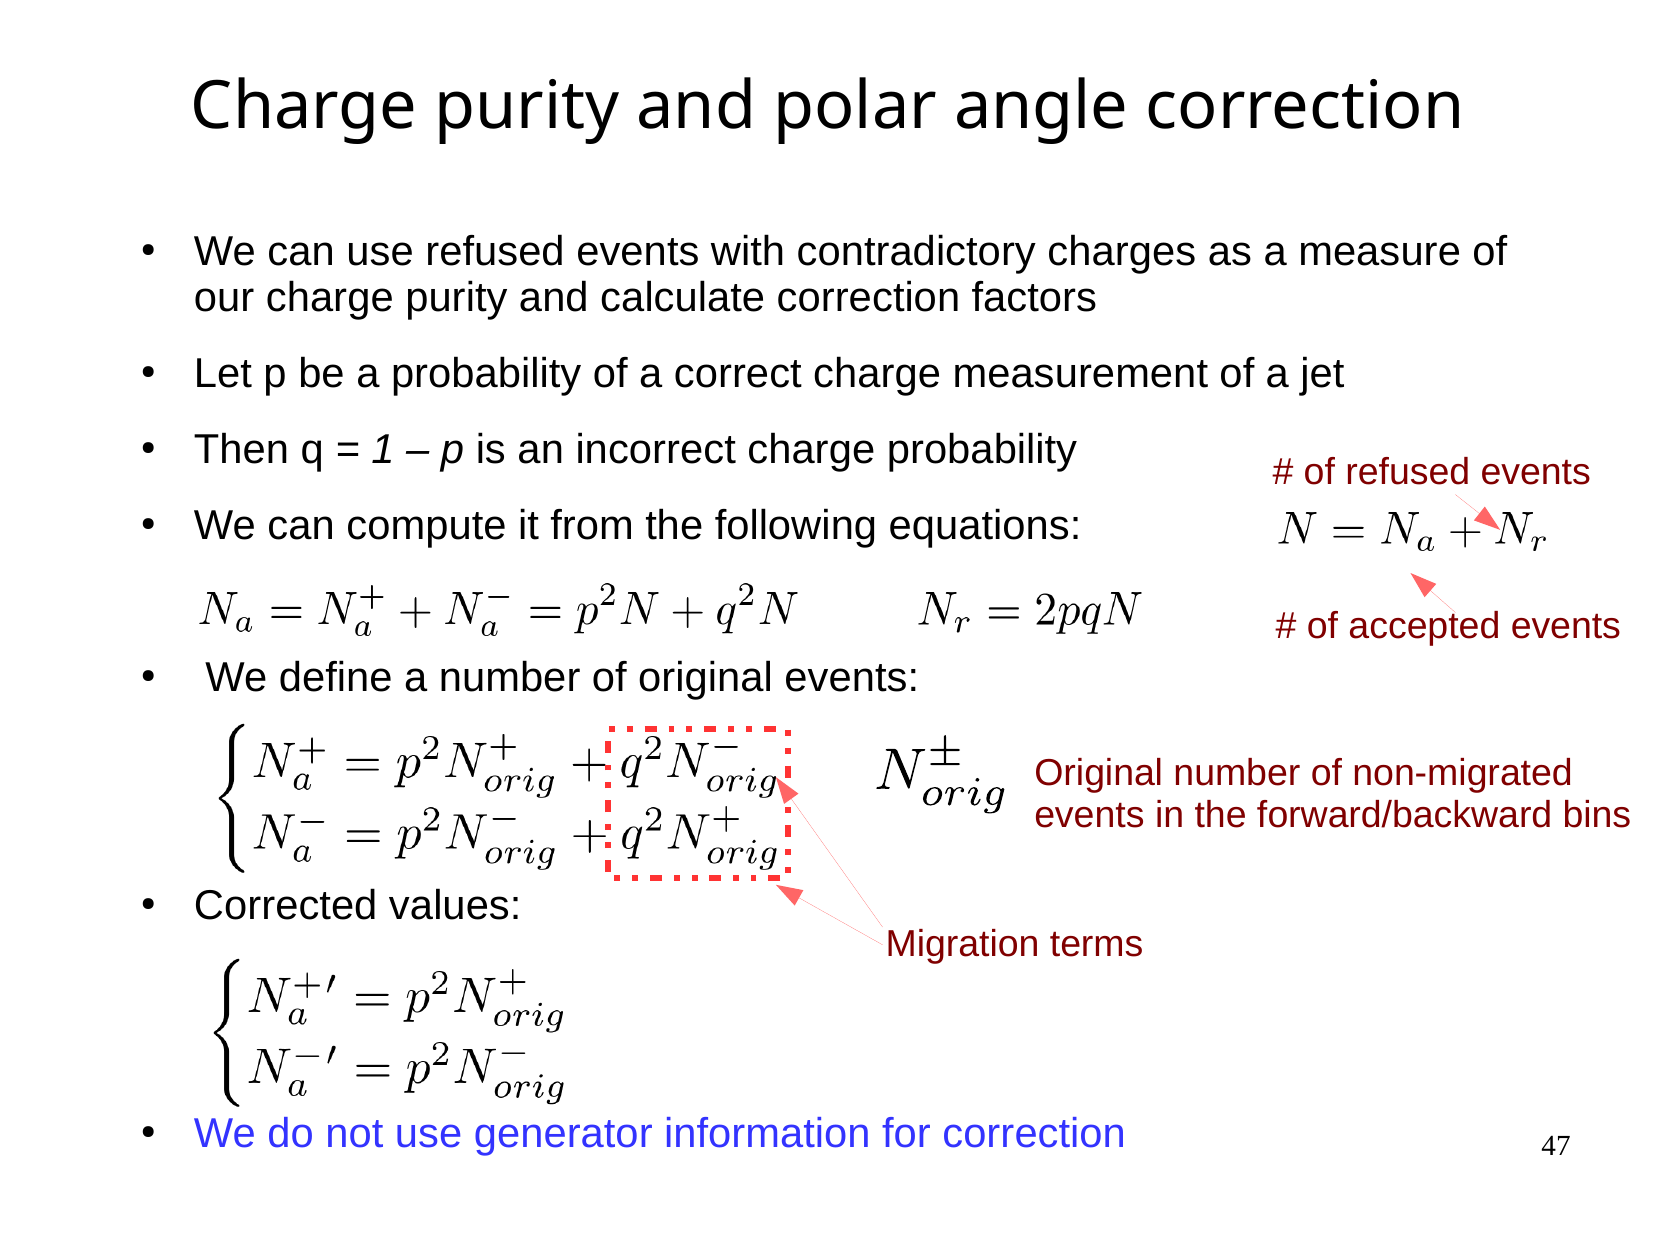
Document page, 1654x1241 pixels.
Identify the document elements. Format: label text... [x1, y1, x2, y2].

text_box Original number of non-migrated events in the forward/backward bins [1019, 744, 1647, 844]
list We can use refused events with contradictory charges as a measure of our charge purity and calculate correction factors Let p be a probability of a correct charge measurement of a jet Then q = 1 – p is an incorrect charge probability We can compute it from the following equations: We define a number of original events: Corrected values: We do not use generator information for correction [123, 227, 1568, 1216]
text_box # of accepted events [1260, 597, 1636, 655]
text_box Migration terms [870, 914, 1159, 972]
picture [213, 958, 564, 1107]
picture [918, 592, 1142, 634]
text_box [873, 734, 1007, 814]
picture [1278, 512, 1546, 551]
text_box # of refused events [1257, 443, 1606, 501]
title Charge purity and polar angle correction [85, 52, 1571, 153]
picture [199, 583, 798, 636]
